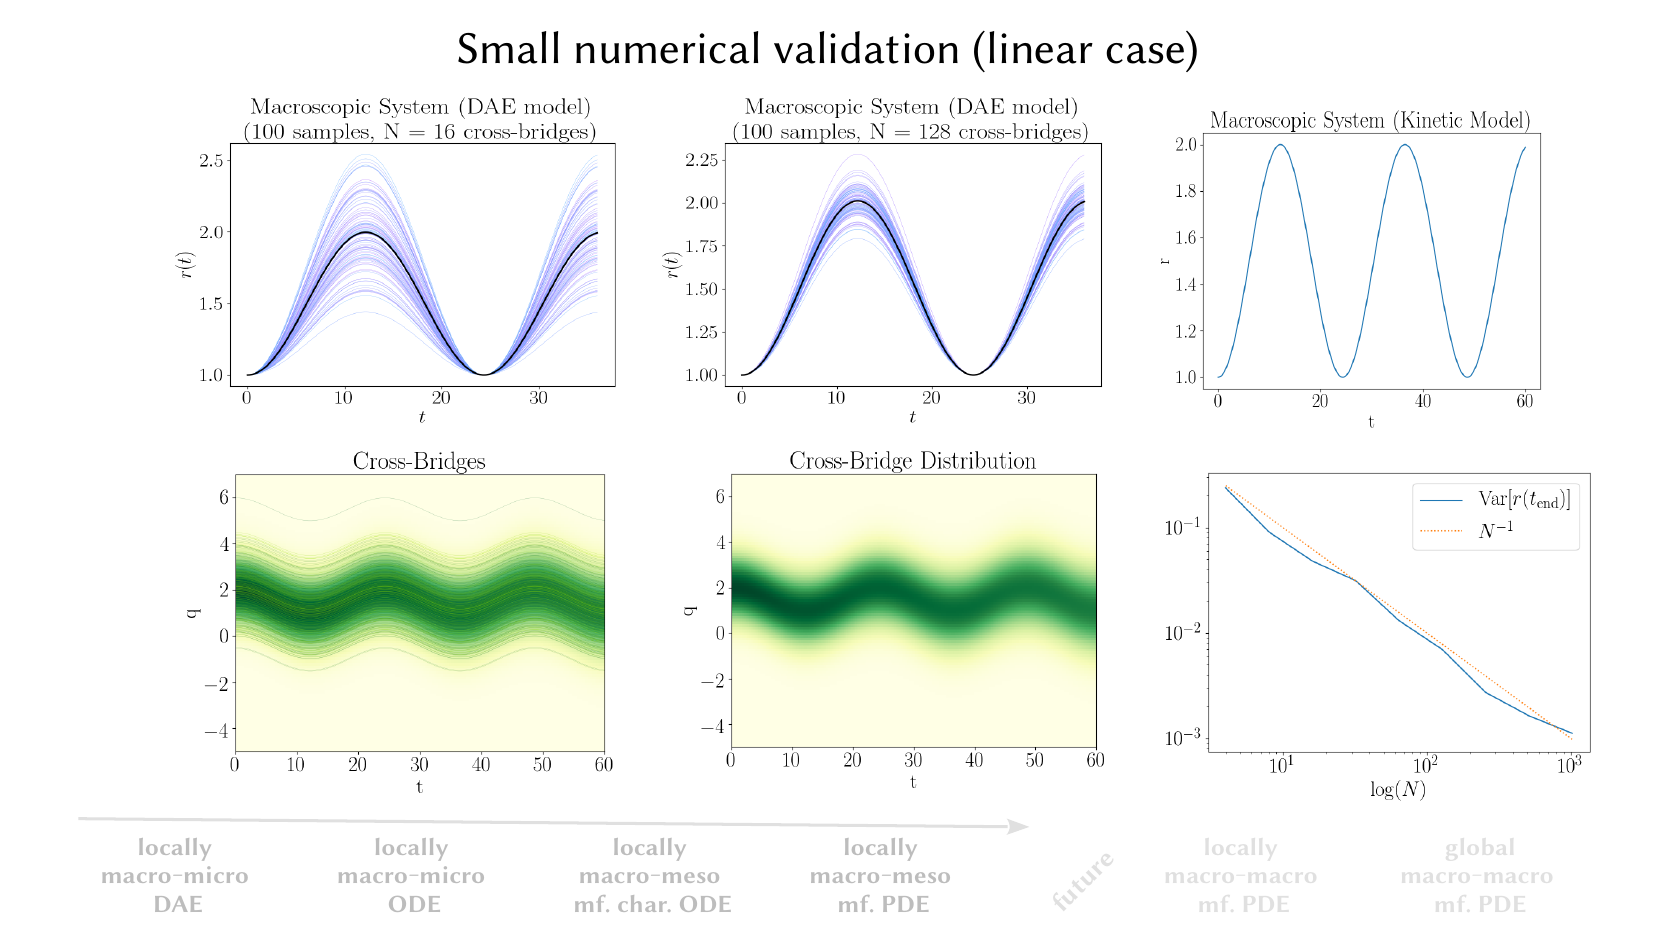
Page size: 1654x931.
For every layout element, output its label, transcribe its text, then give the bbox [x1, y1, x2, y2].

text_box locally macro‒micro DAE [85, 825, 274, 931]
text_box locally macro‒meso mf. char. ODE [558, 825, 748, 931]
text_box locally macro‒micro ODE [322, 825, 510, 931]
text_box global macro‒macro mf. PDE [1385, 825, 1576, 931]
text_box locally macro‒meso mf. PDE [794, 827, 983, 931]
text_box future [1029, 826, 1137, 931]
picture [1159, 467, 1595, 806]
text_box Small numerical validation (linear case) [441, 15, 1215, 83]
text_box locally macro‒macro mf. PDE [1149, 825, 1340, 931]
picture [169, 92, 1584, 797]
